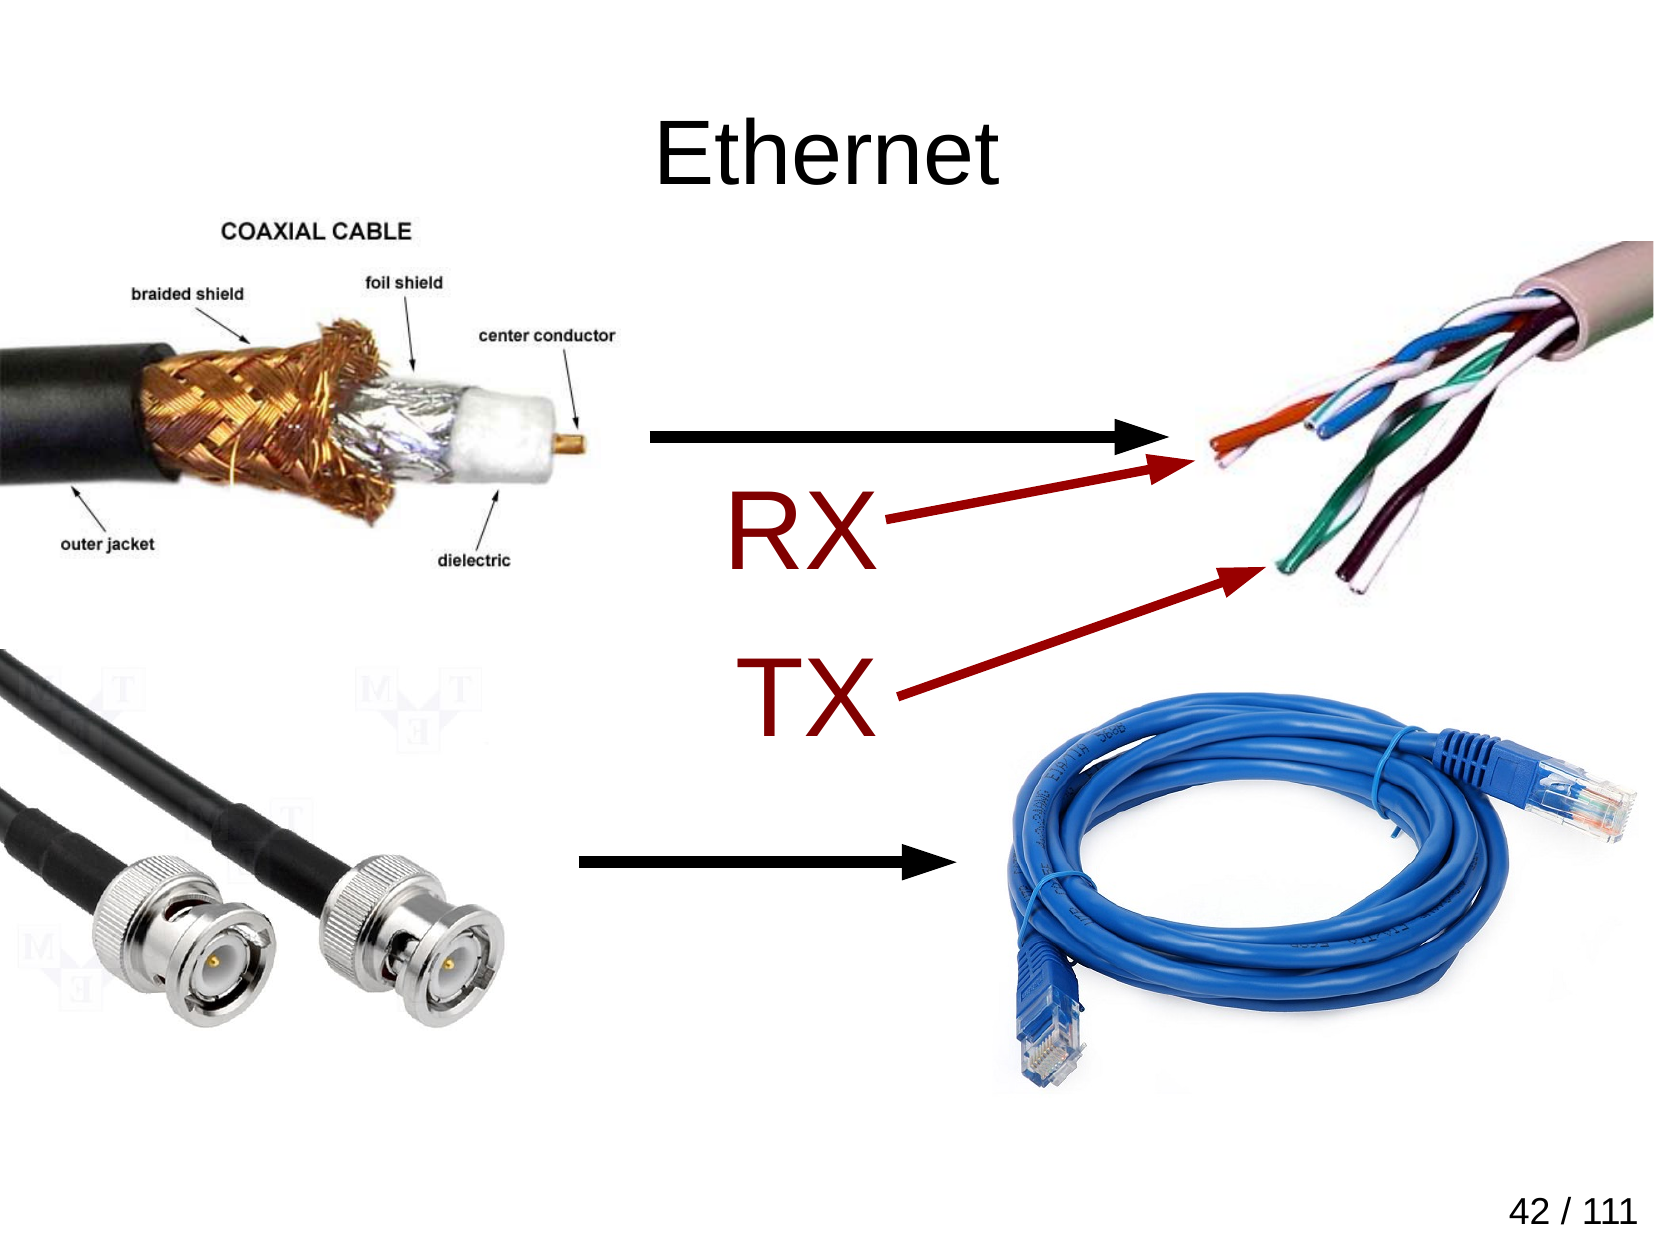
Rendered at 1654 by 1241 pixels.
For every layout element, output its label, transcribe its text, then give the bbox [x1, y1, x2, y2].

picture [0, 207, 626, 584]
title Ethernet [82, 49, 1571, 257]
picture [992, 681, 1639, 1099]
text_box TX [720, 627, 894, 768]
picture [1195, 241, 1654, 615]
text_box <number> / 111 [1380, 1183, 1654, 1241]
text_box RX [708, 460, 895, 601]
picture [0, 649, 508, 1031]
